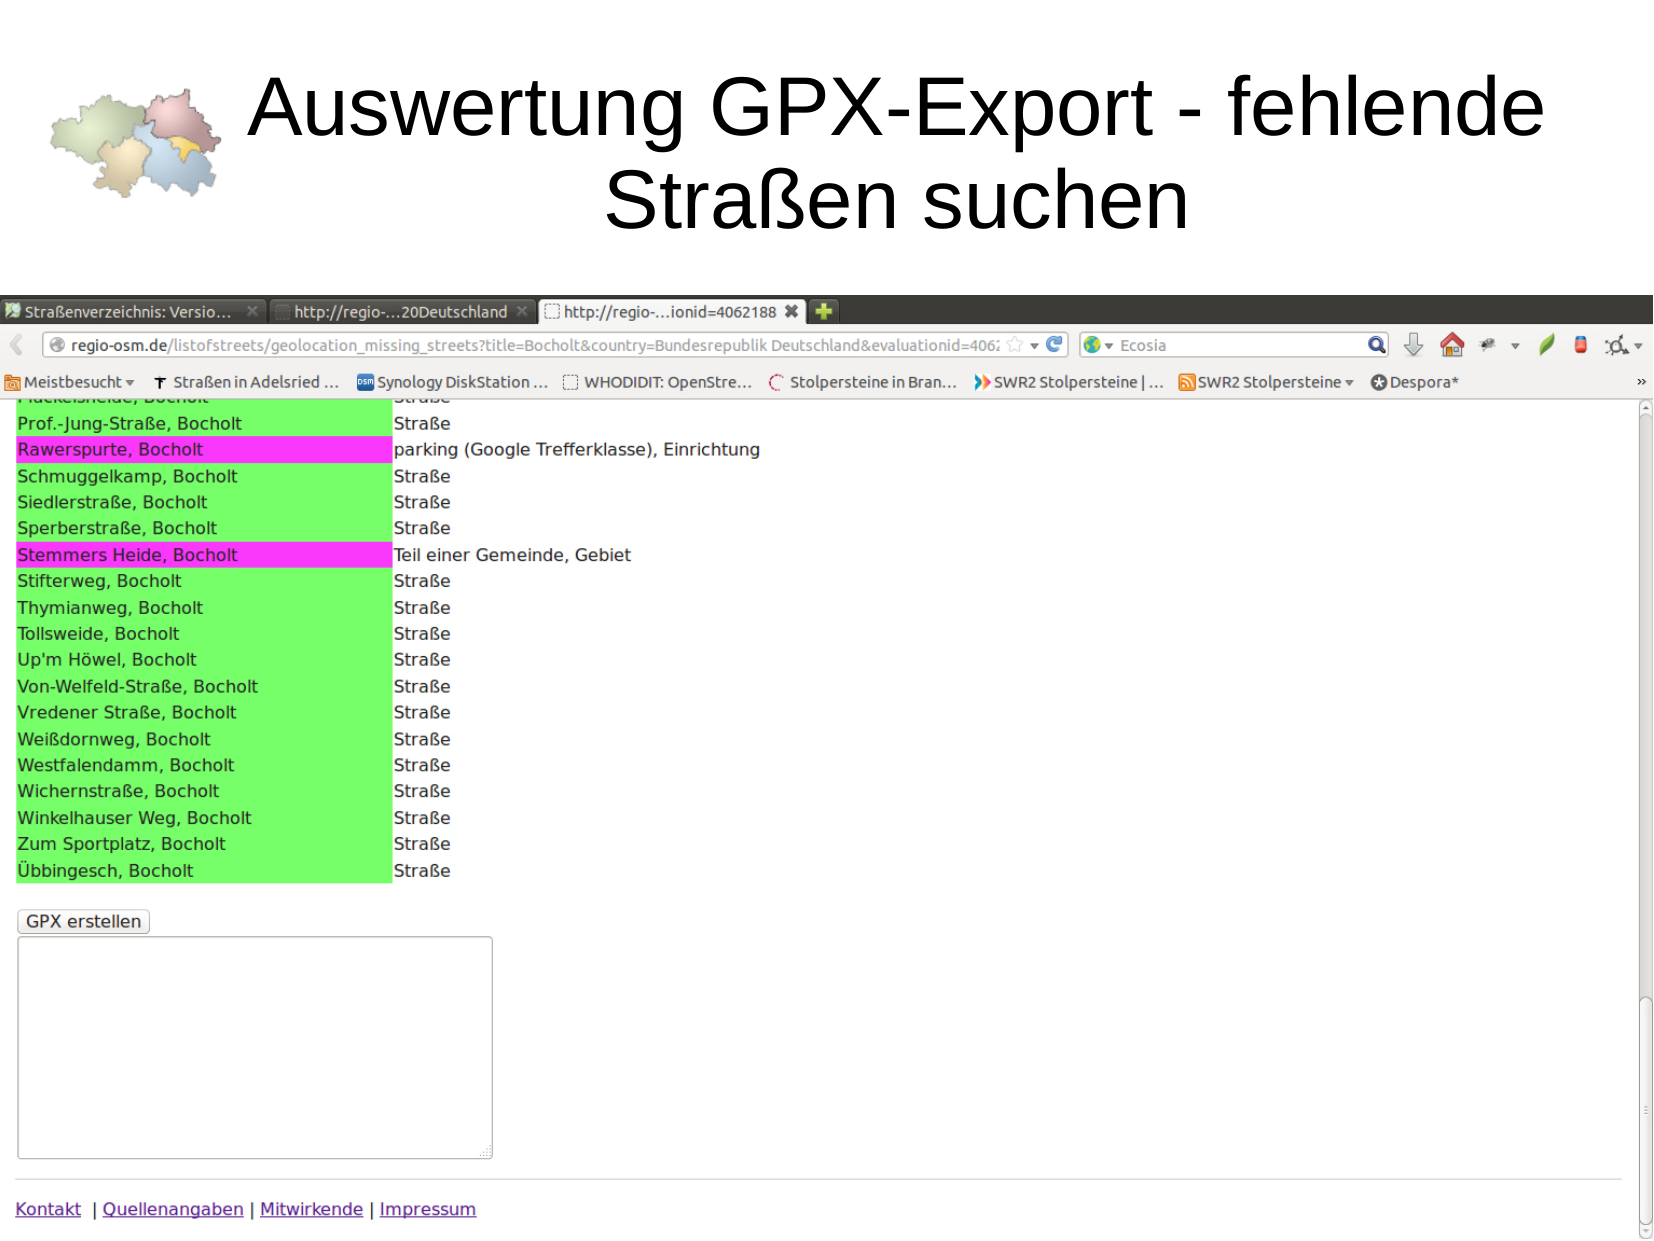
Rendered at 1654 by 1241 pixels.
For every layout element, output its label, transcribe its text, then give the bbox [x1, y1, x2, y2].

picture [0, 295, 1653, 1239]
picture [11, 68, 250, 225]
title Auswertung GPX-Export - fehlende Straßen suchen [224, 49, 1571, 257]
